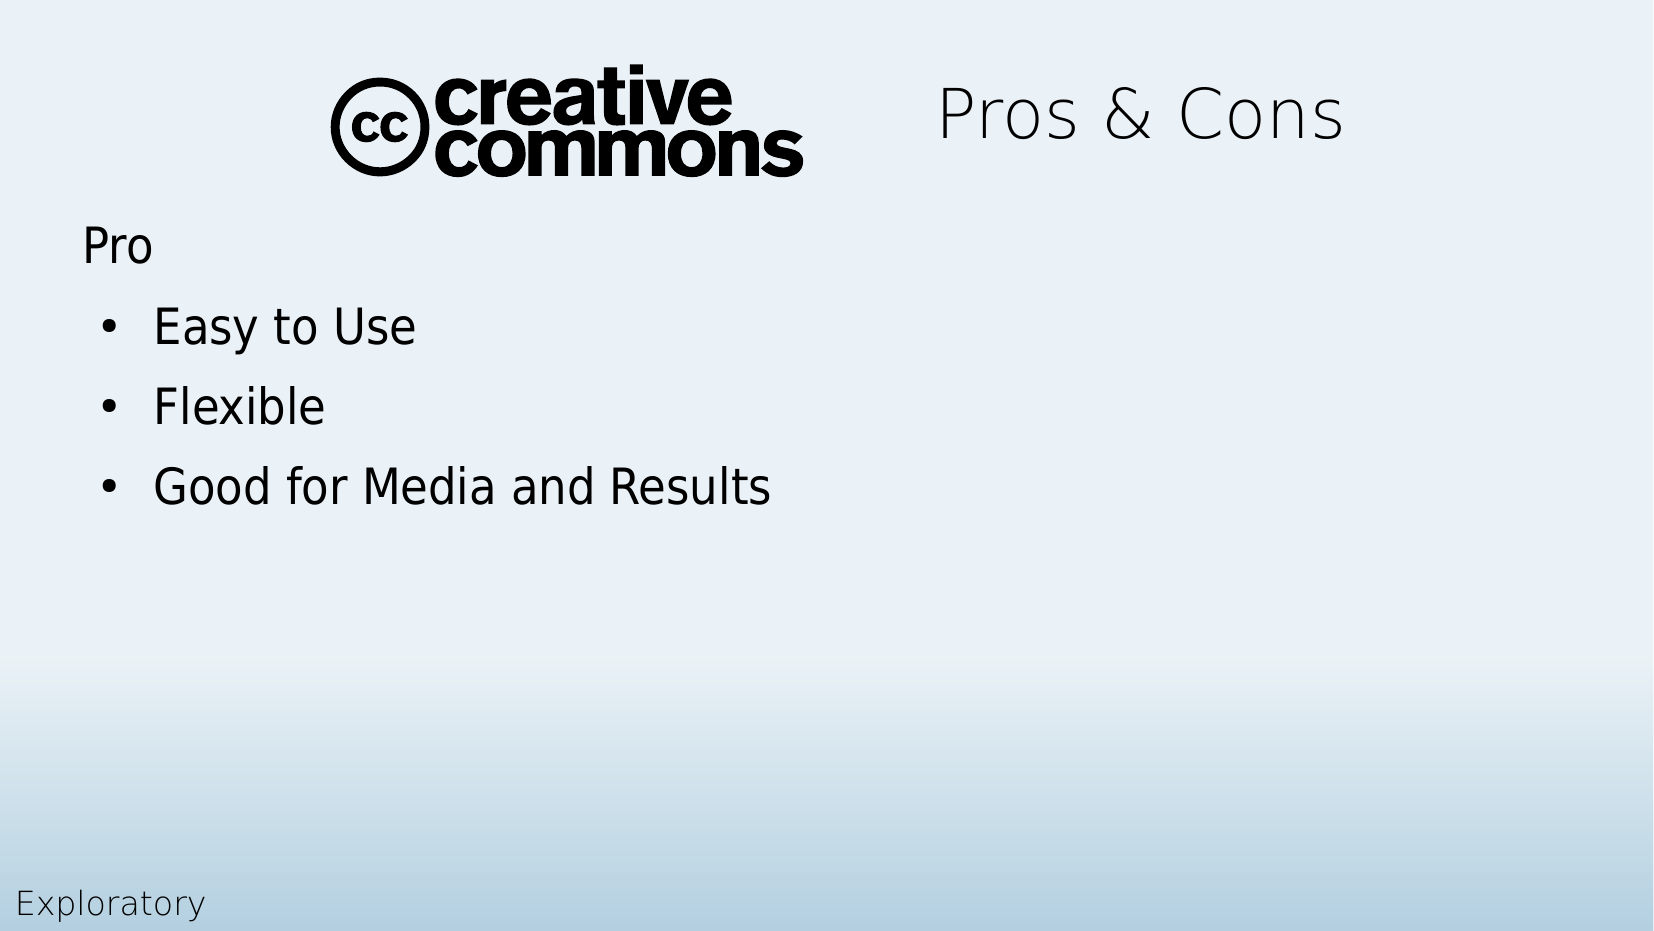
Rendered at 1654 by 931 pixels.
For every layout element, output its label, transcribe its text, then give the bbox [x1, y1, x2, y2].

picture [330, 64, 804, 178]
title Pros & Cons [82, 37, 1347, 193]
list Pro Easy to Use Flexible Good for Media and Results [82, 217, 809, 757]
